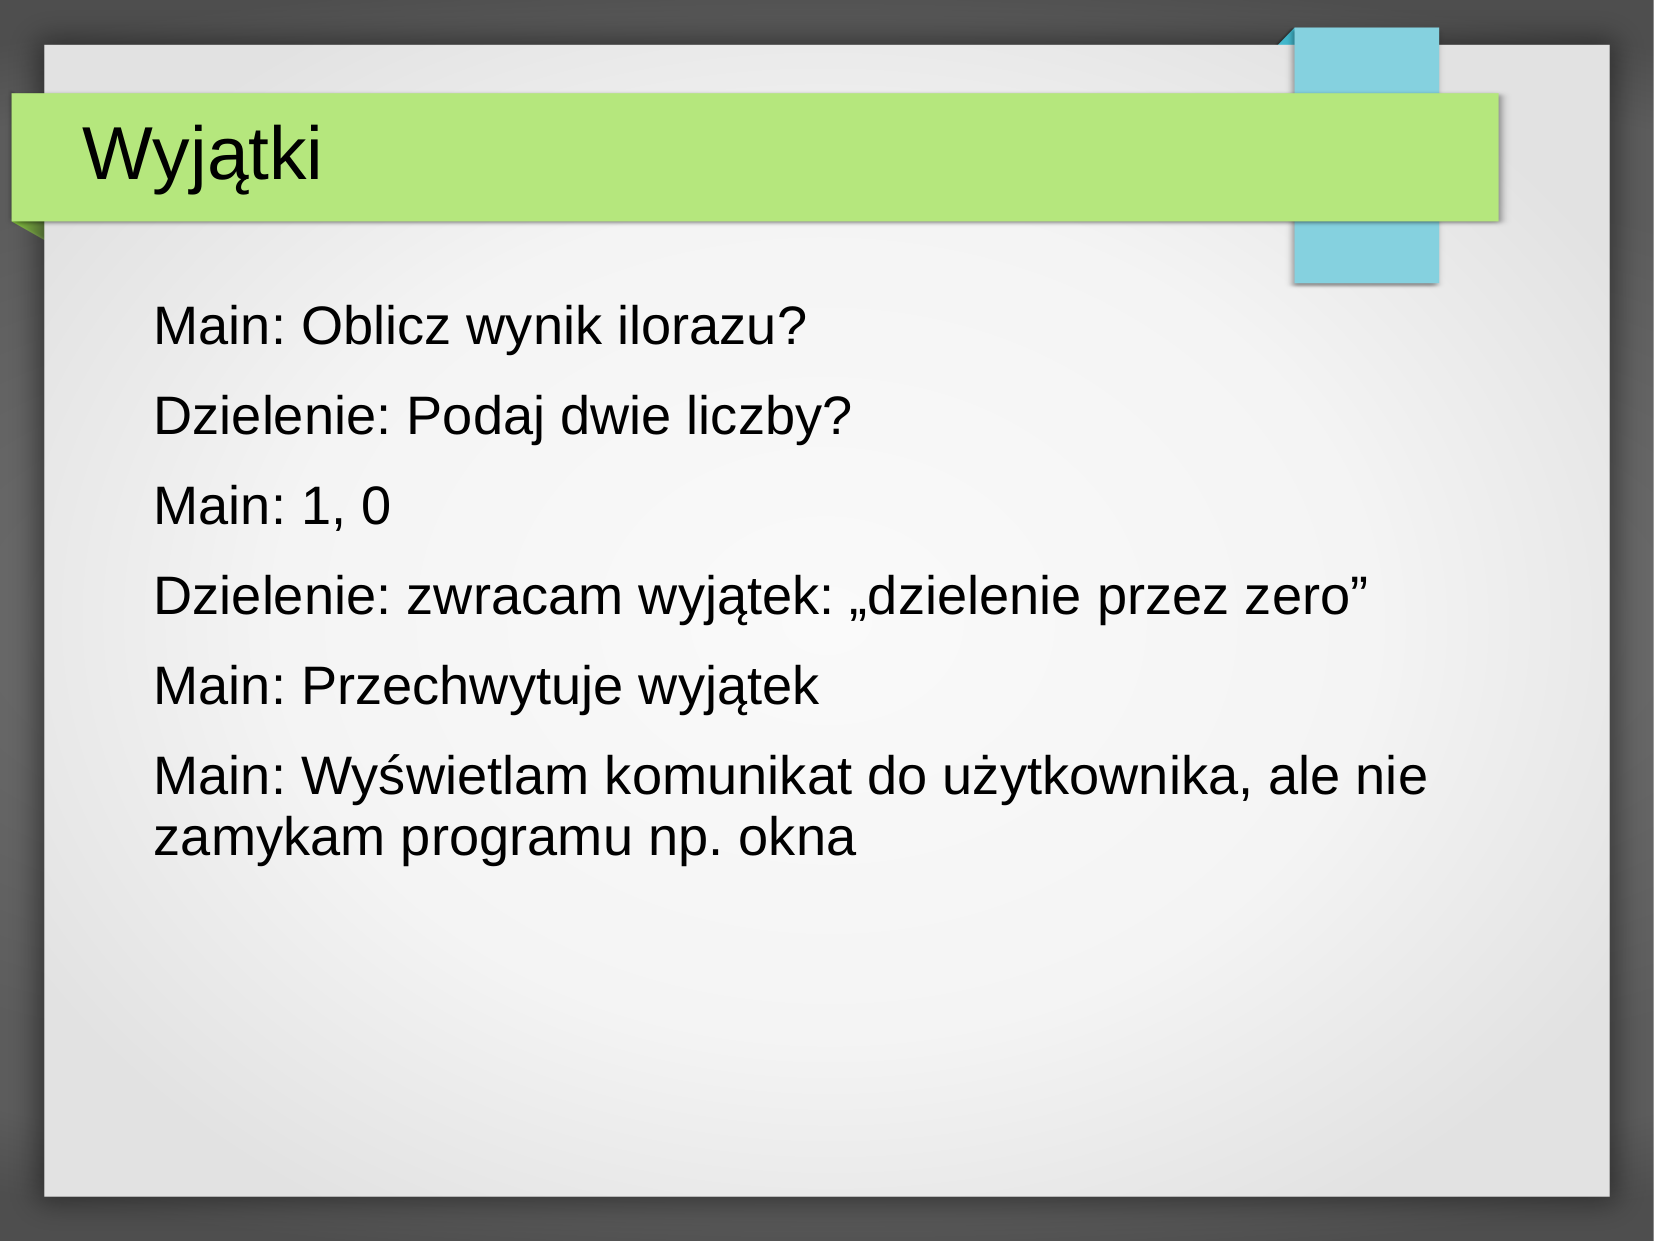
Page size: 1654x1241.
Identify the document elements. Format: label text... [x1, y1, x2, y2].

title Wyjątki [82, 94, 1264, 213]
picture [0, 0, 1654, 1241]
list Main: Oblicz wynik ilorazu? Dzielenie: Podaj dwie liczby? Main: 1, 0 Dzielenie: zwracam wyjątek: „dzielenie przez zero” Main: Przechwytuje wyjątek Main: Wyświetlam komunikat do użytkownika, ale nie zamykam programu np. okna [82, 295, 1571, 1015]
